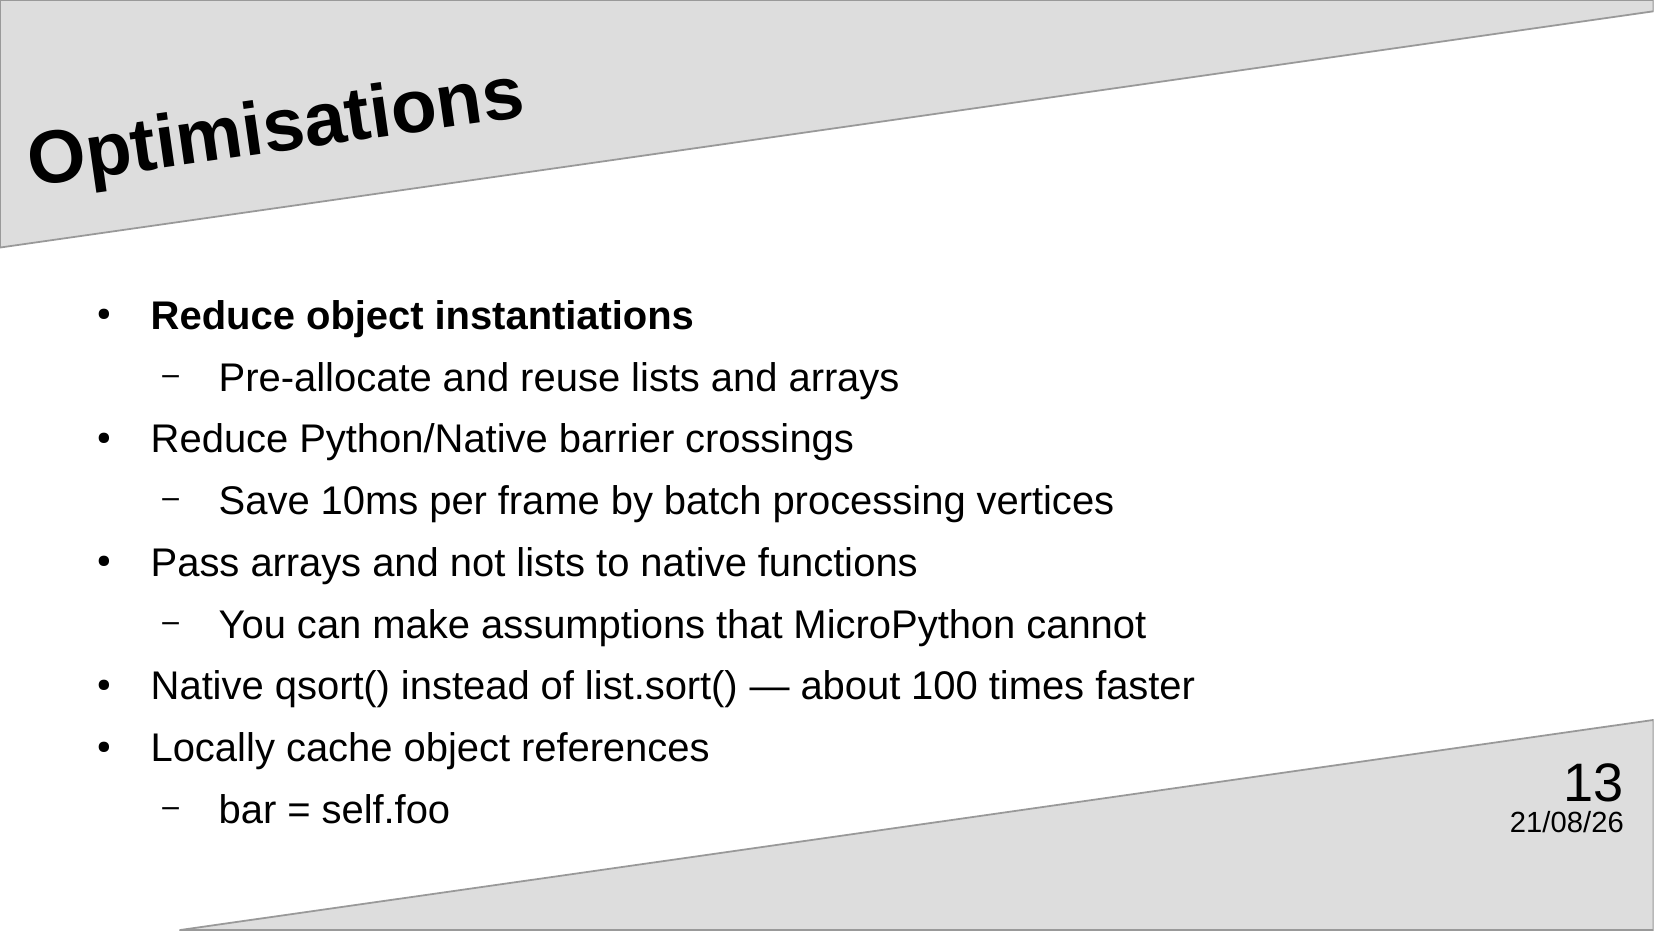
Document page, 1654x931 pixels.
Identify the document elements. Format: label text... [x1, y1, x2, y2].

title Optimisations [16, 0, 1501, 239]
list Reduce object instantiations Pre-allocate and reuse lists and arrays Reduce Python/Native barrier crossings Save 10ms per frame by batch processing vertices Pass arrays and not lists to native functions You can make assumptions that MicroPython cannot Native qsort() instead of list.sort() ­— about 100 times faster Locally cache object references bar = self.foo [82, 292, 1447, 833]
